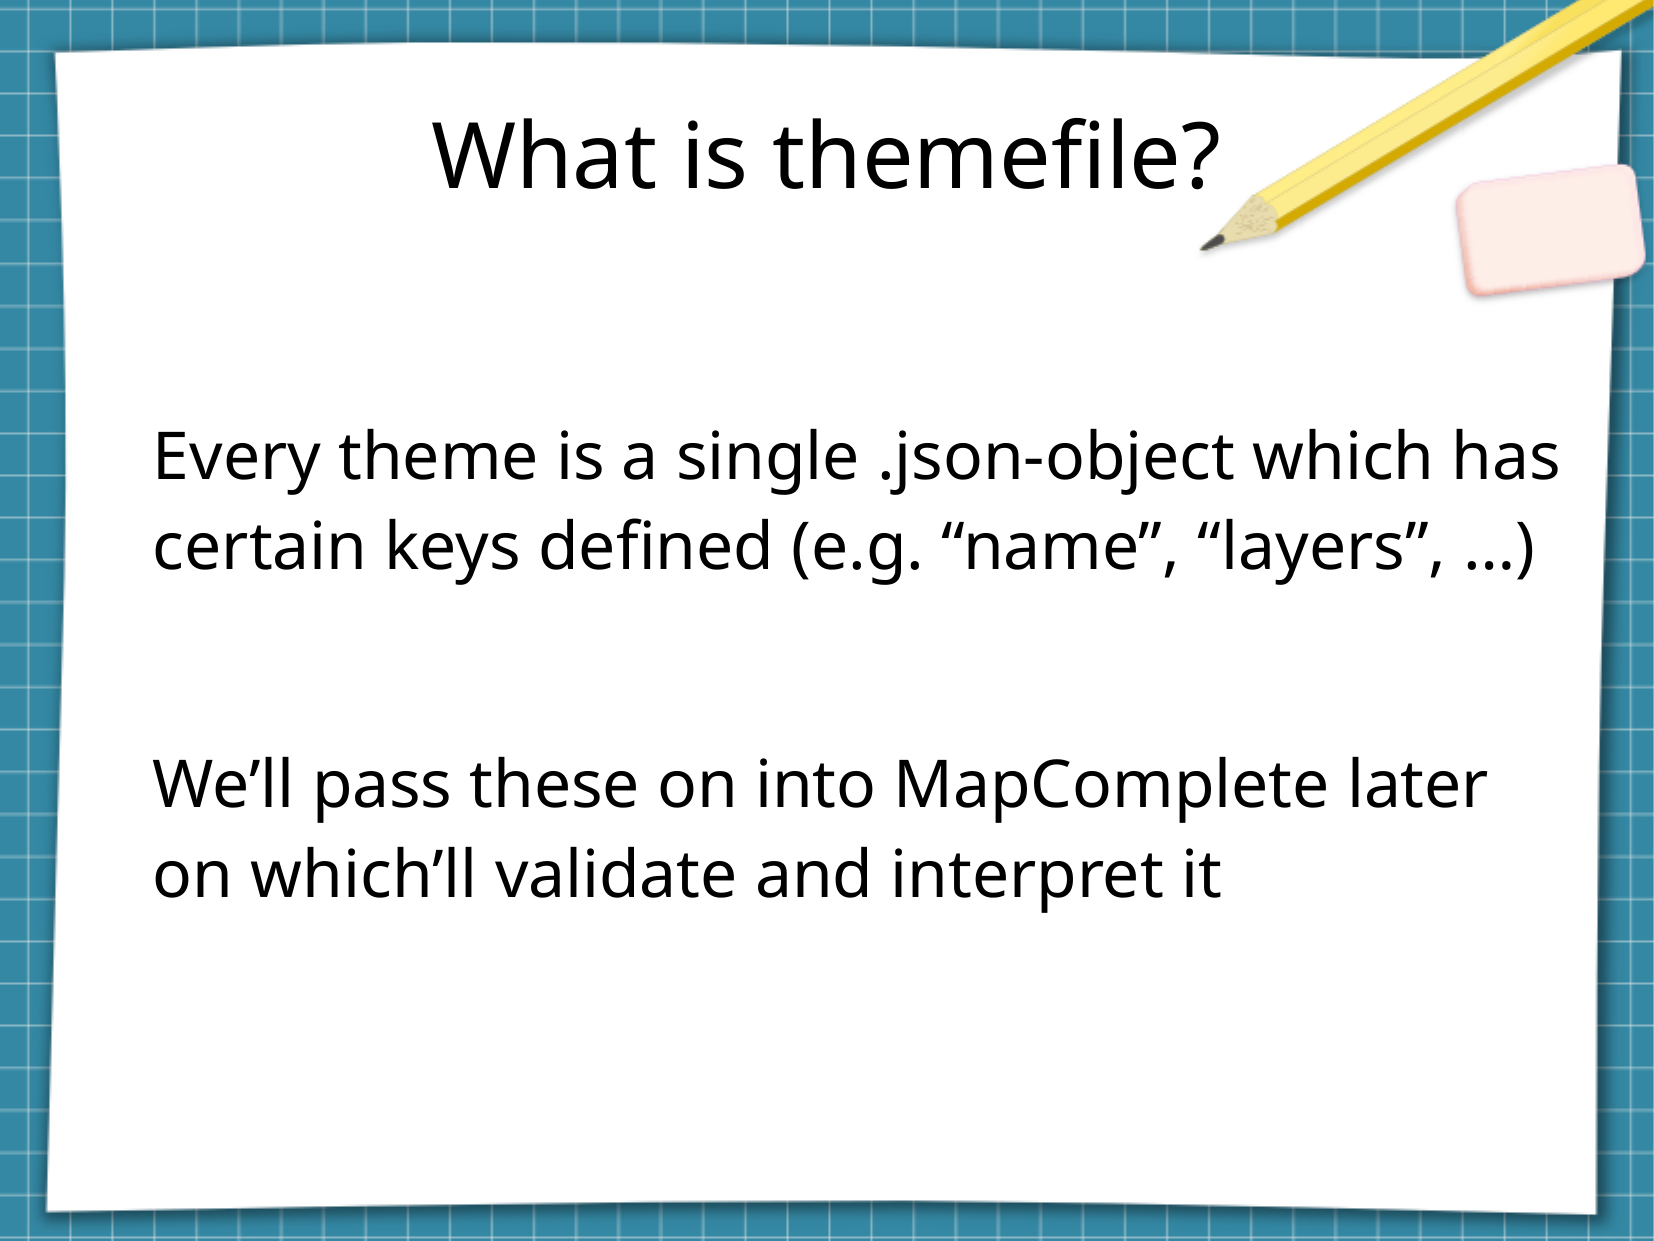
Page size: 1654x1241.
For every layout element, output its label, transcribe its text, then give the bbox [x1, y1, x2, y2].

list Every theme is a single .json-object which has certain keys defined (e.g. “name”, “layers”, …) We’ll pass these on into MapComplete later on which’ll validate and interpret it [82, 290, 1571, 1010]
title What is themefile? [82, 49, 1571, 257]
picture [0, 0, 1654, 1241]
